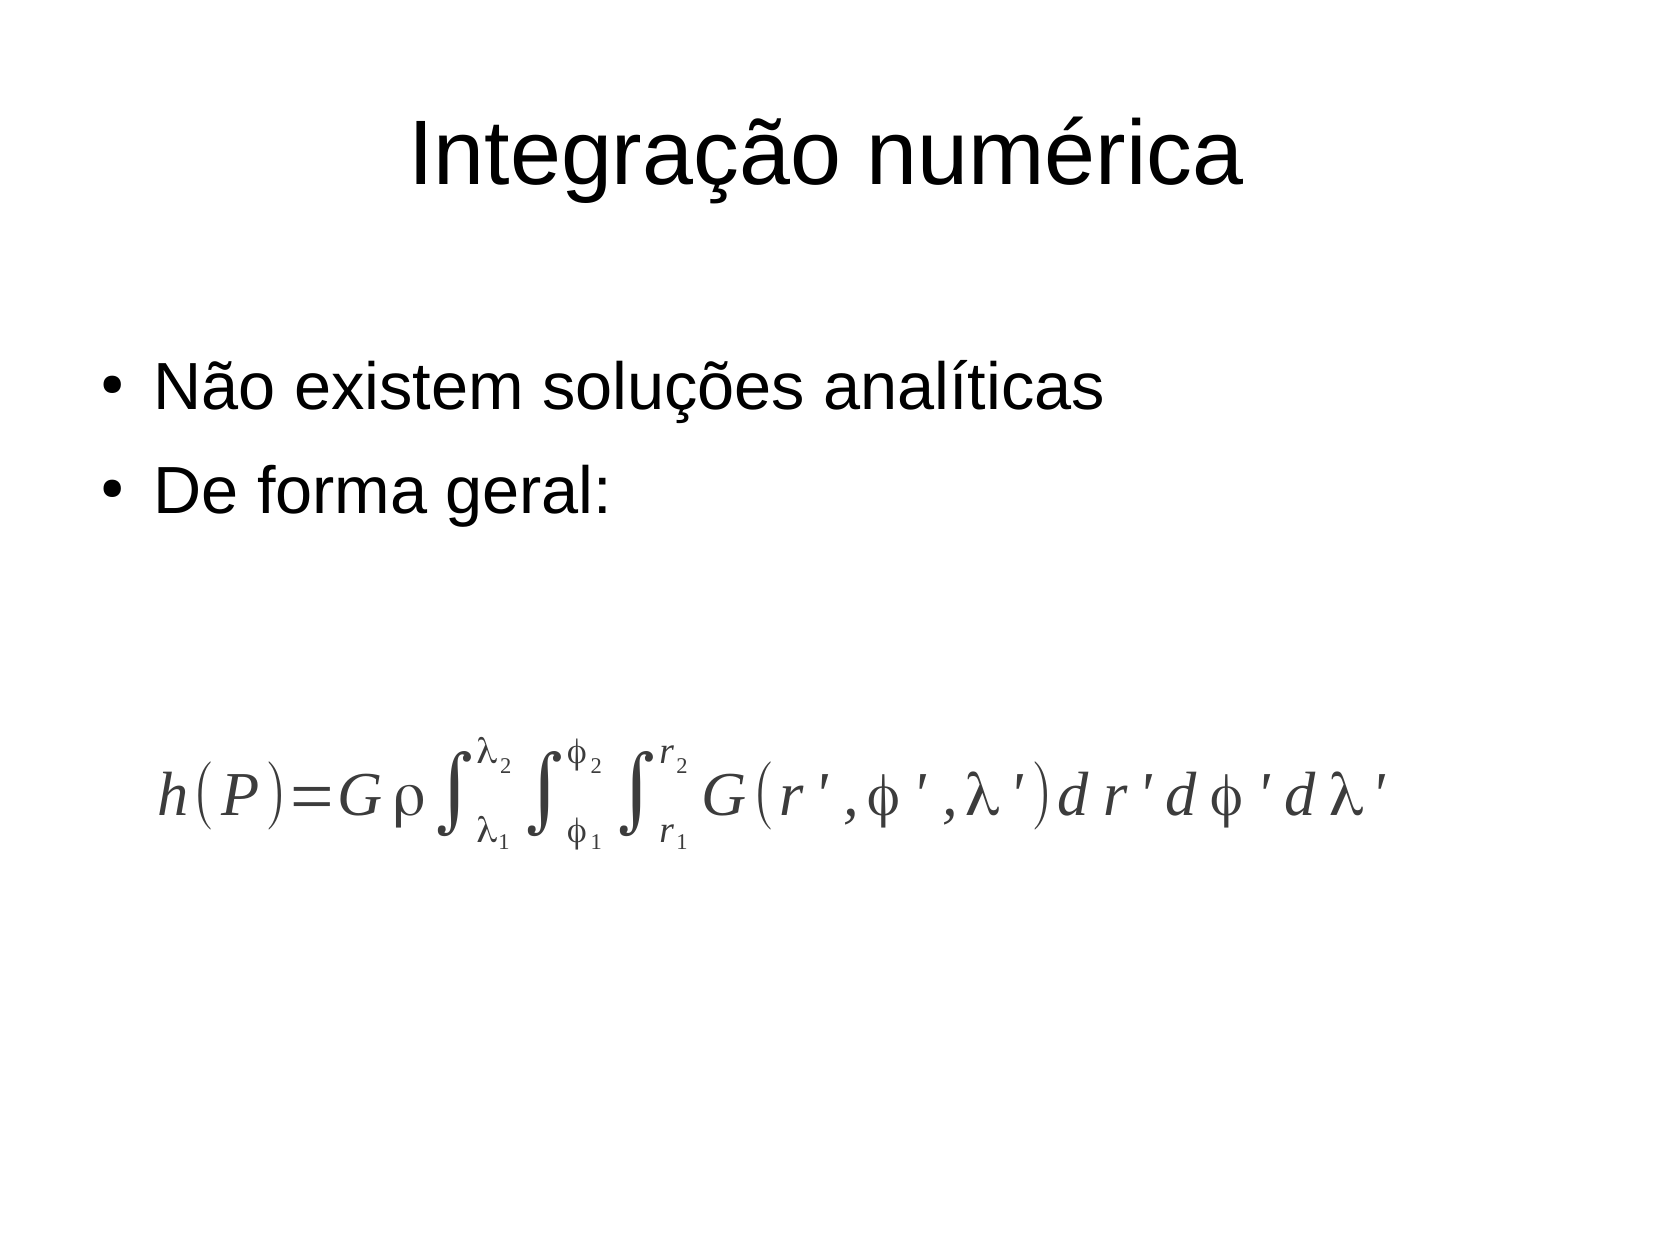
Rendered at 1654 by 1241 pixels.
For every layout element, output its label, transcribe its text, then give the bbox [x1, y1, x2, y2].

title Integração numérica [82, 49, 1571, 257]
list Não existem soluções analíticas De forma geral: [82, 349, 1538, 596]
chart [150, 731, 1398, 855]
